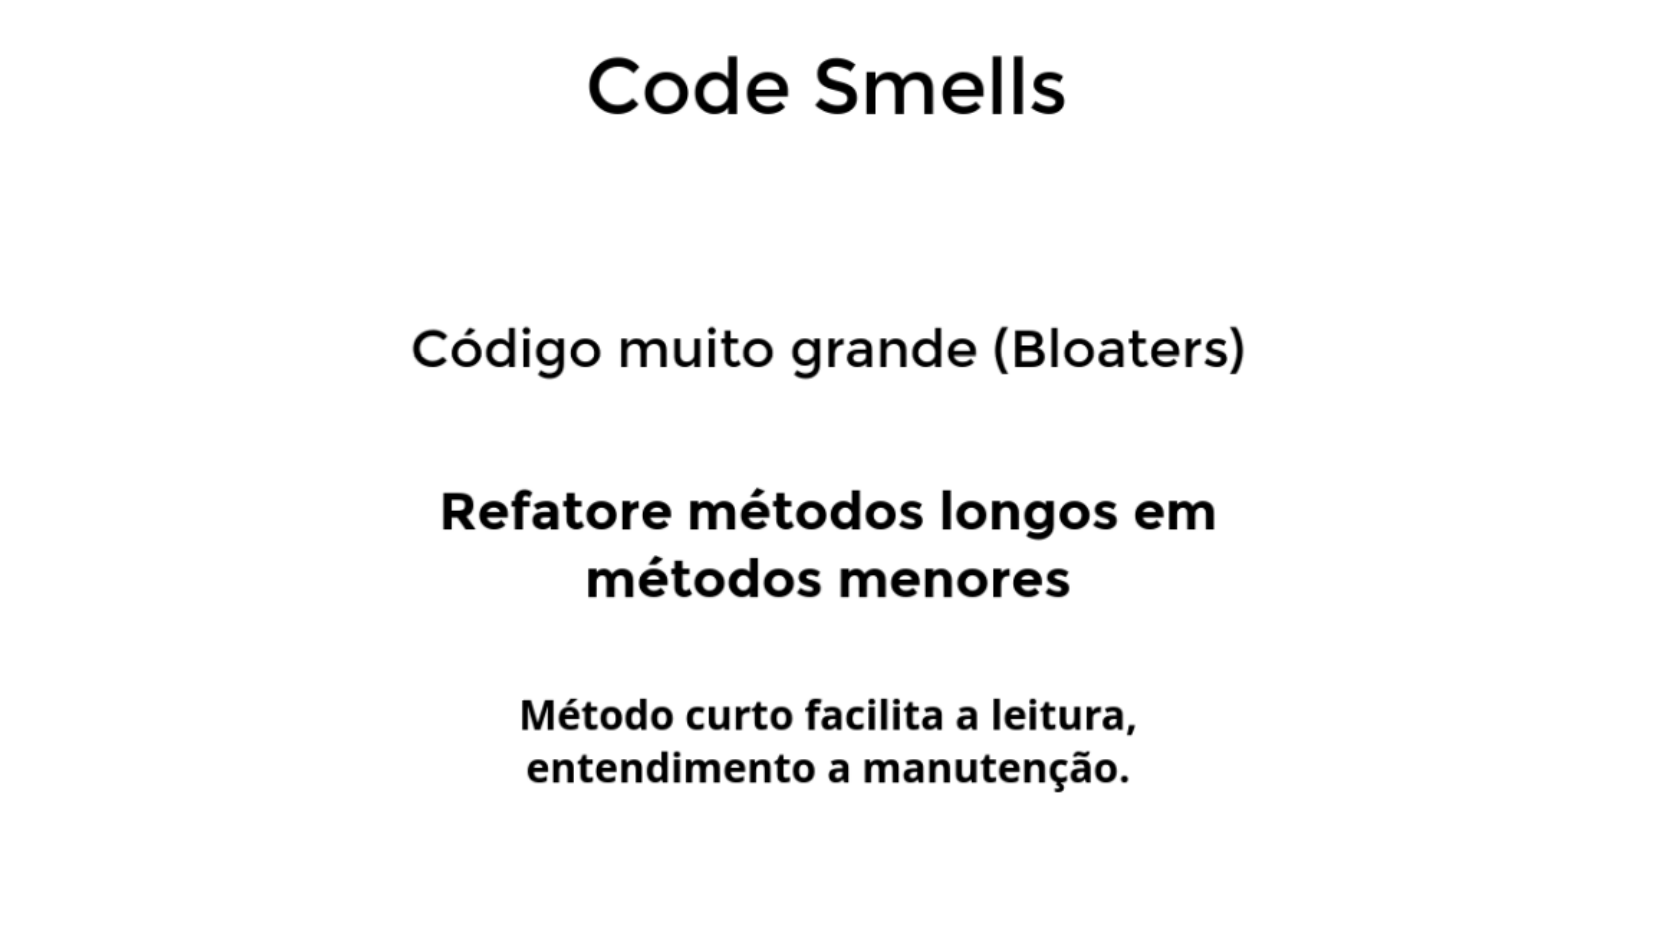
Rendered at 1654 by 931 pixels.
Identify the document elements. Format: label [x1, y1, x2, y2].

picture [245, 0, 1413, 930]
